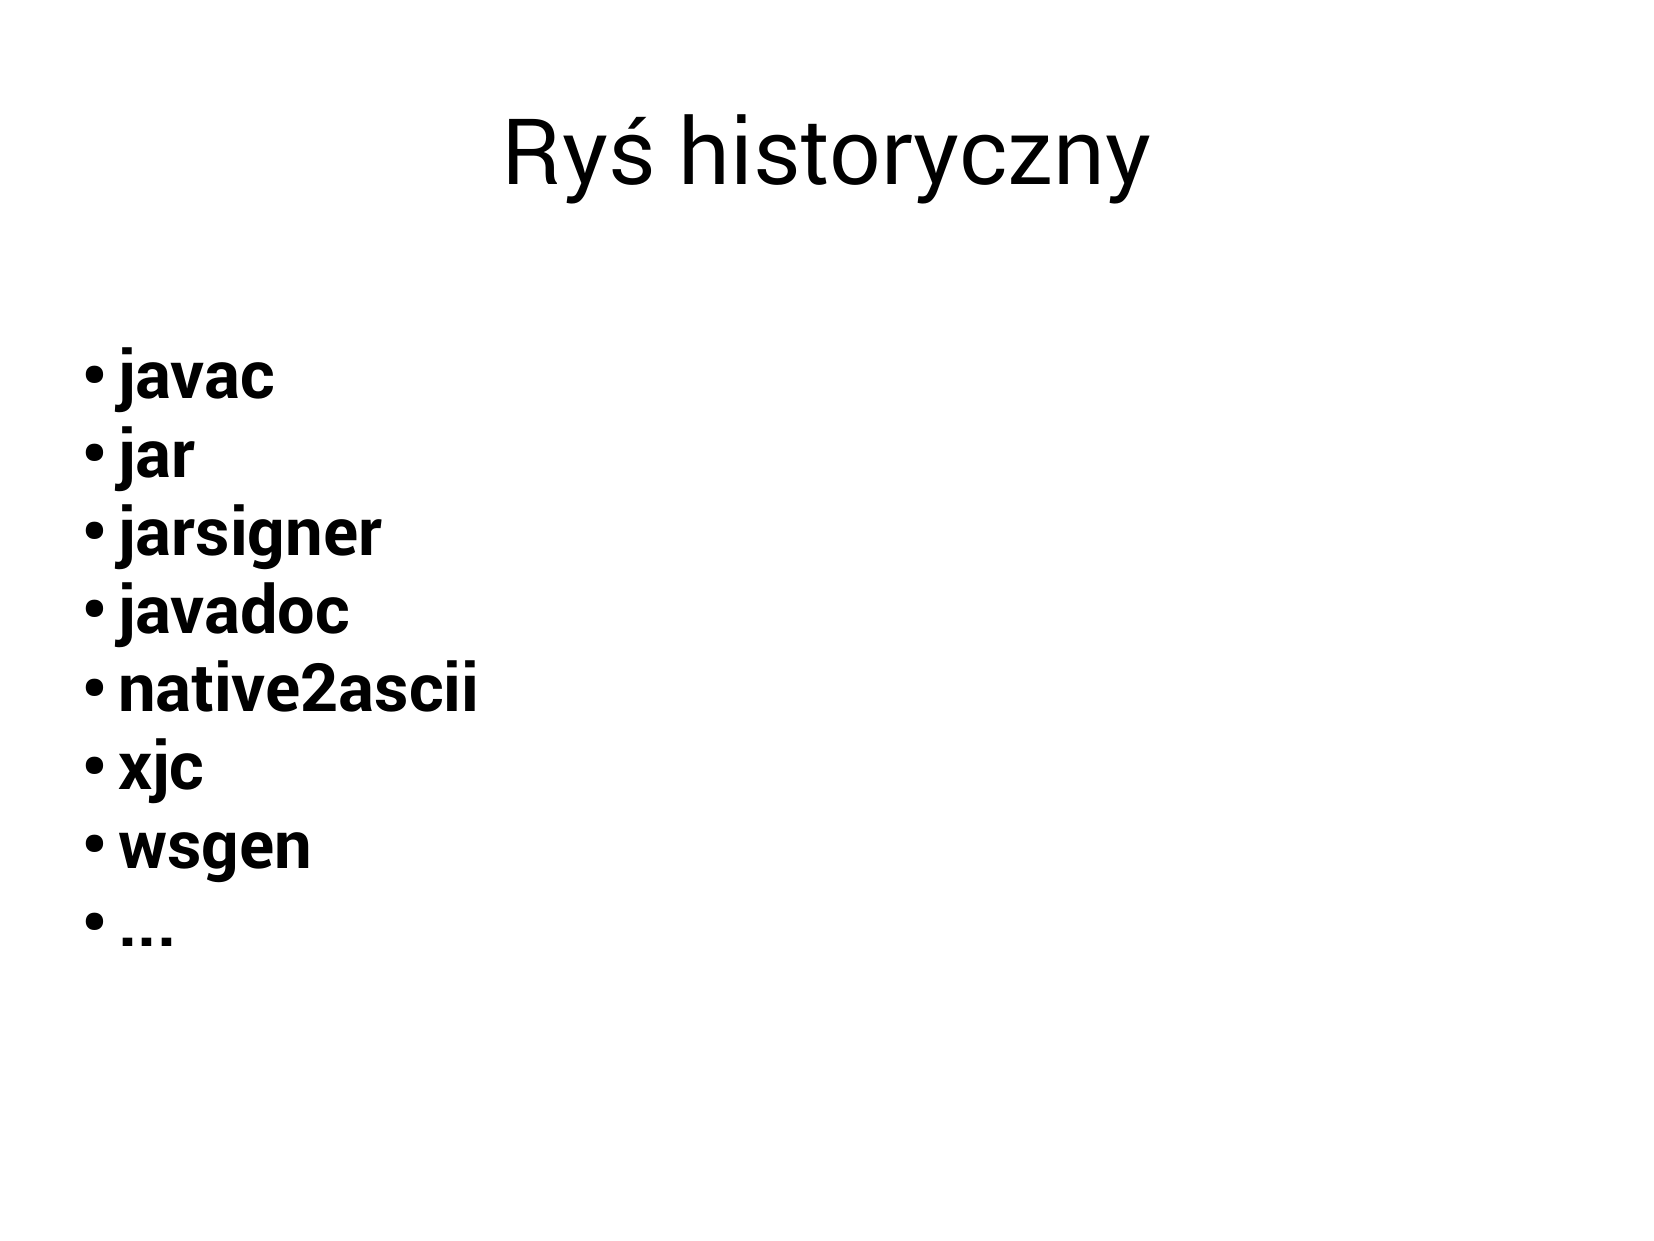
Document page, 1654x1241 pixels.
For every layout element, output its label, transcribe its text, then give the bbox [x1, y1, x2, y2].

subtitle javac jar jarsigner javadoc native2ascii xjc wsgen ... [82, 290, 1571, 1010]
title Ryś historyczny [82, 49, 1571, 257]
